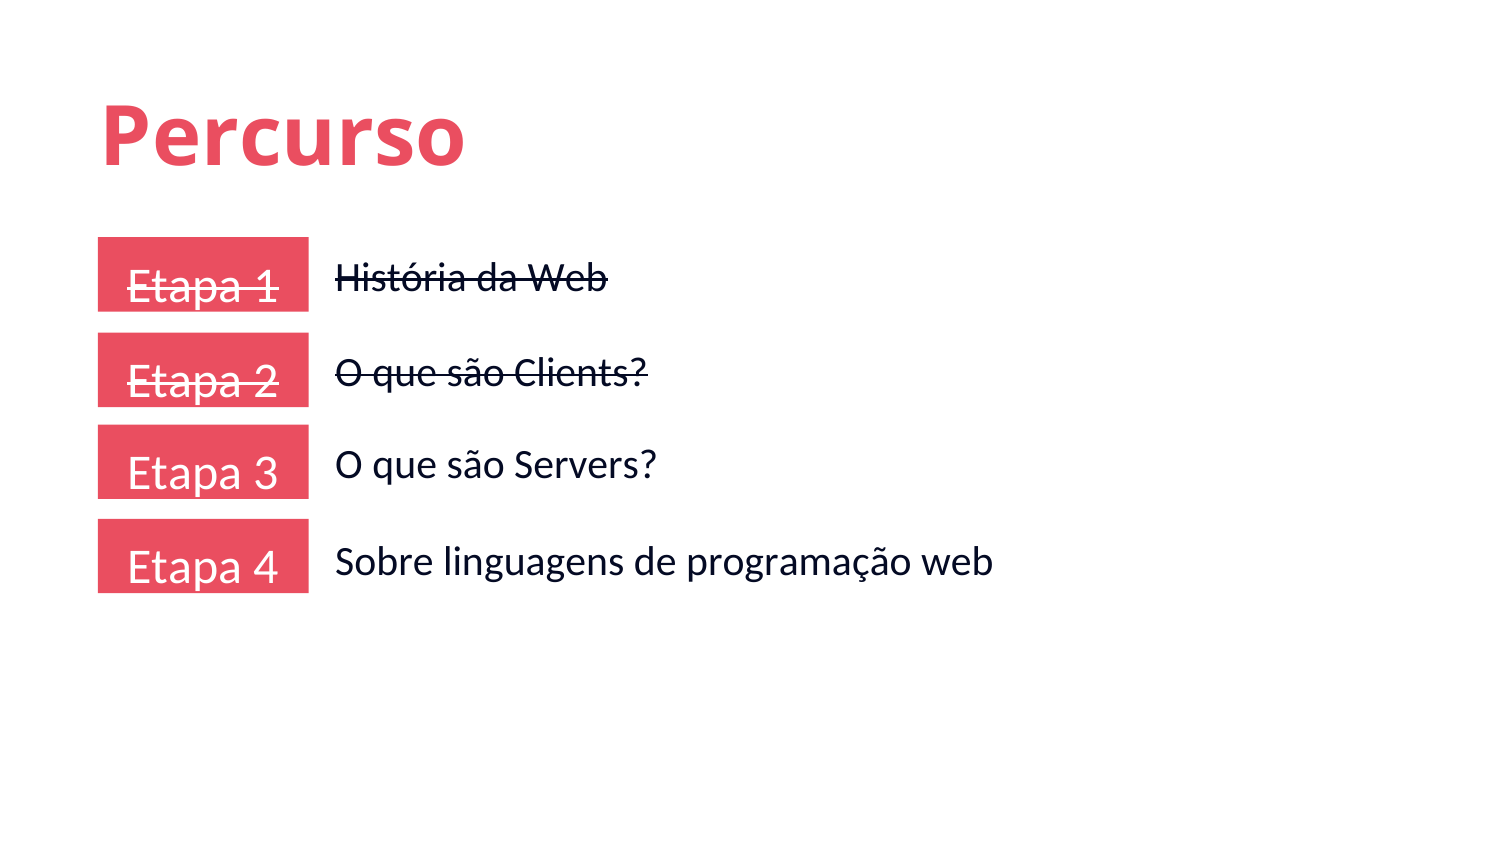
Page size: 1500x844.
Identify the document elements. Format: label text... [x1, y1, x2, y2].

text_box Etapa 2 [97, 332, 309, 408]
text_box O que são Clients? [320, 337, 1263, 397]
text_box Etapa 3 [97, 424, 309, 499]
text_box O que são Servers? [320, 429, 1263, 489]
text_box Etapa 4 [97, 518, 309, 594]
text_box História da Web [320, 242, 1263, 302]
text_box Percurso [85, 52, 1301, 191]
text_box Sobre linguagens de programação web [320, 526, 1263, 586]
text_box Etapa 1 [97, 237, 309, 312]
